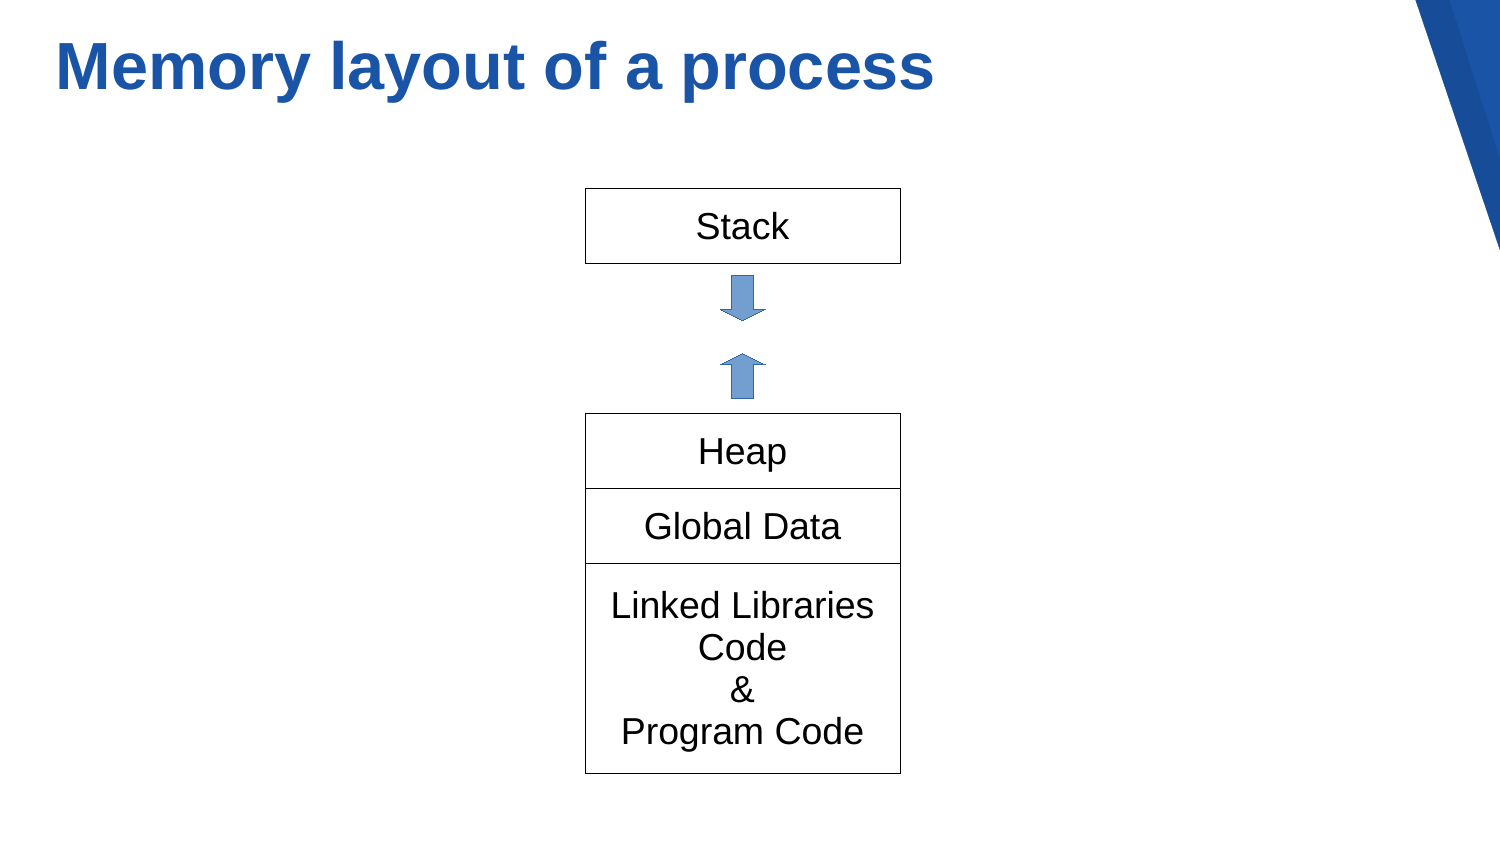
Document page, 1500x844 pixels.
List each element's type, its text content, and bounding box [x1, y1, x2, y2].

text_box [720, 275, 766, 321]
text_box Global Data [585, 489, 901, 564]
text_box Stack [585, 188, 901, 264]
title Memory layout of a process [40, 50, 1306, 118]
text_box [720, 353, 766, 399]
text_box Linked Libraries Code & Program Code [585, 564, 901, 774]
text_box Heap [585, 413, 901, 489]
